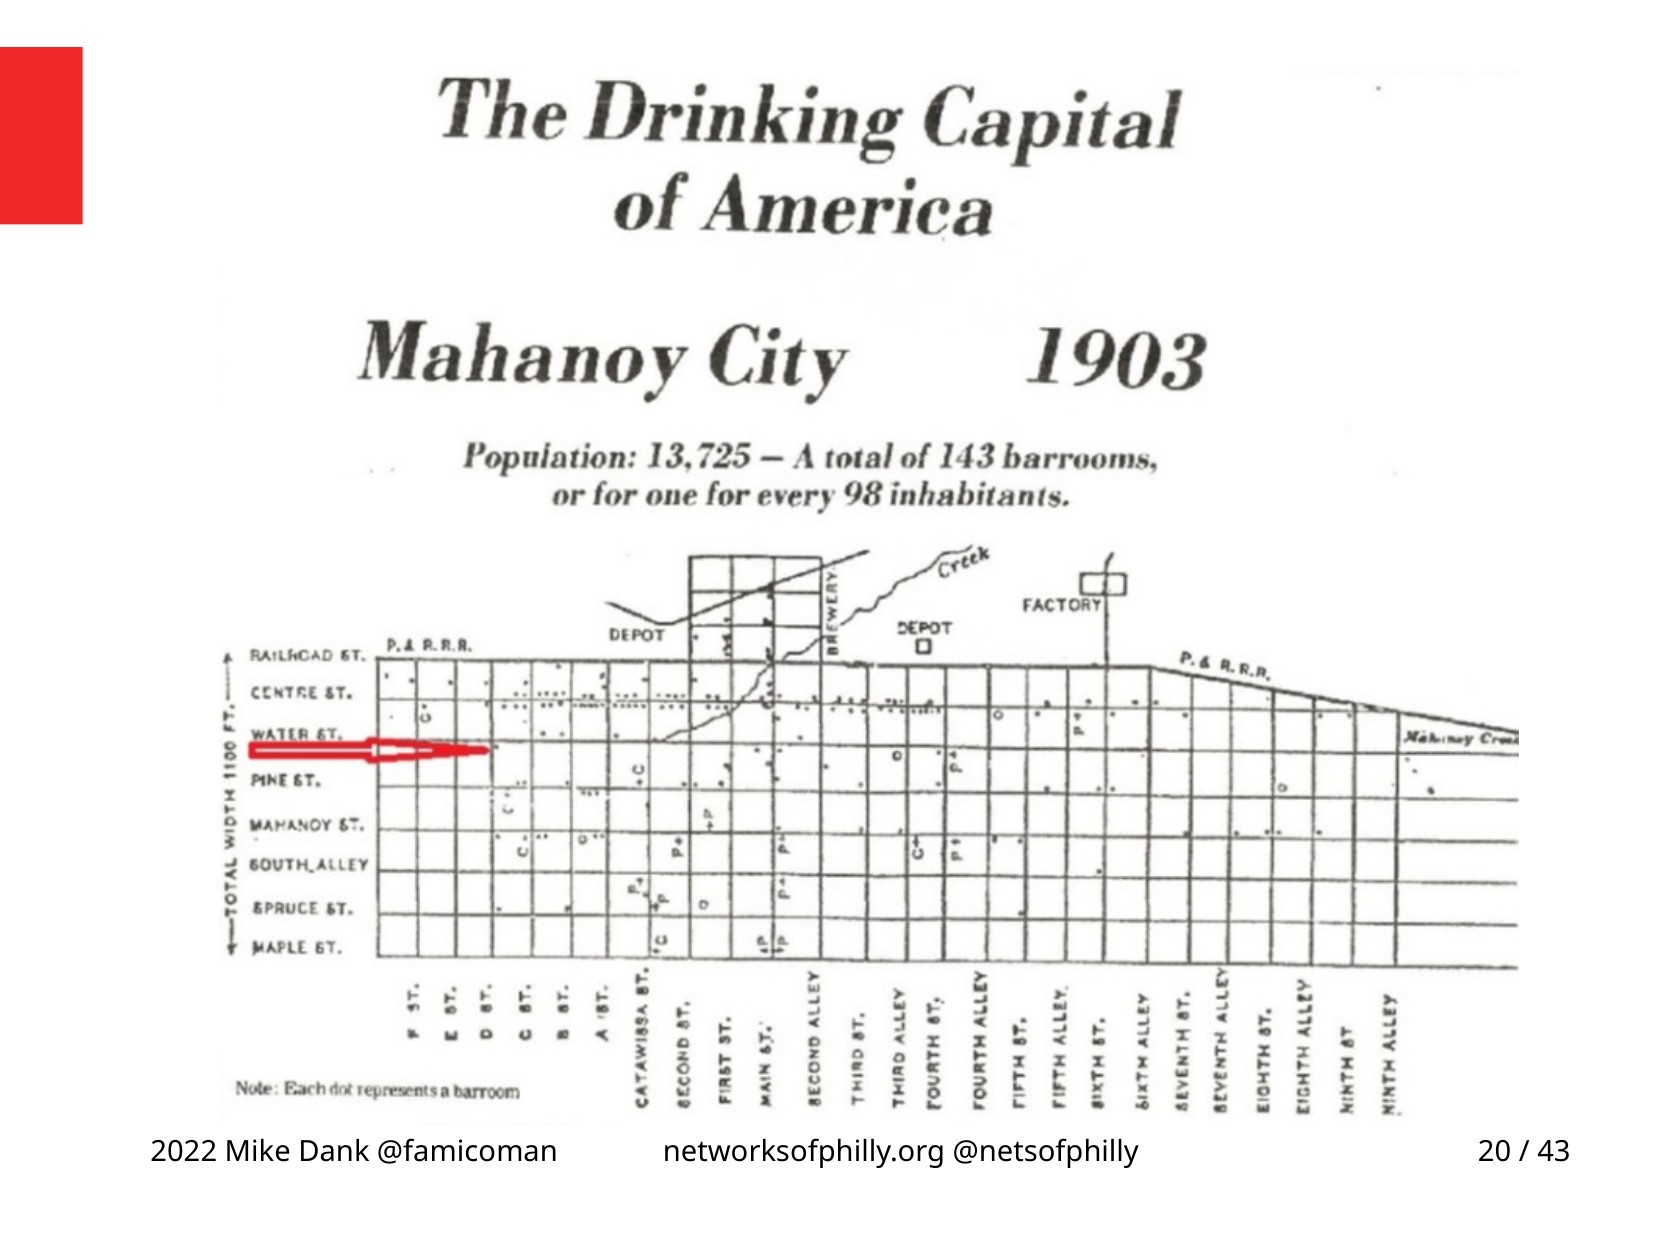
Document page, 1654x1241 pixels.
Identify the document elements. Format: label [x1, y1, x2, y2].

picture [195, 54, 1519, 1126]
